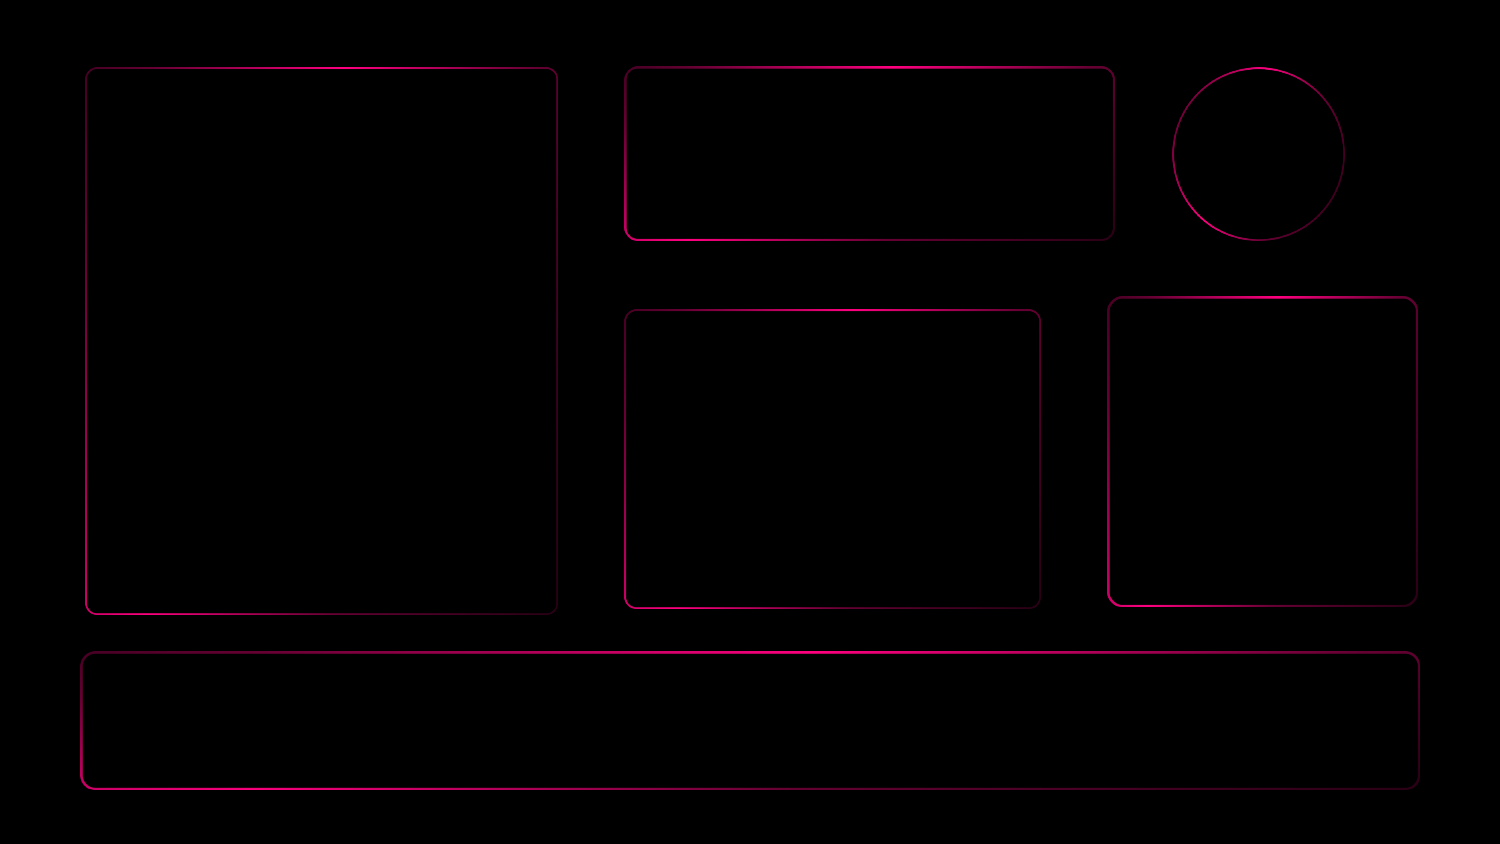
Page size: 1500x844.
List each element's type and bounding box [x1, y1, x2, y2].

picture [80, 651, 1420, 790]
picture [1172, 67, 1345, 241]
picture [624, 309, 1041, 609]
picture [1107, 296, 1418, 607]
picture [85, 67, 558, 615]
picture [624, 66, 1115, 241]
